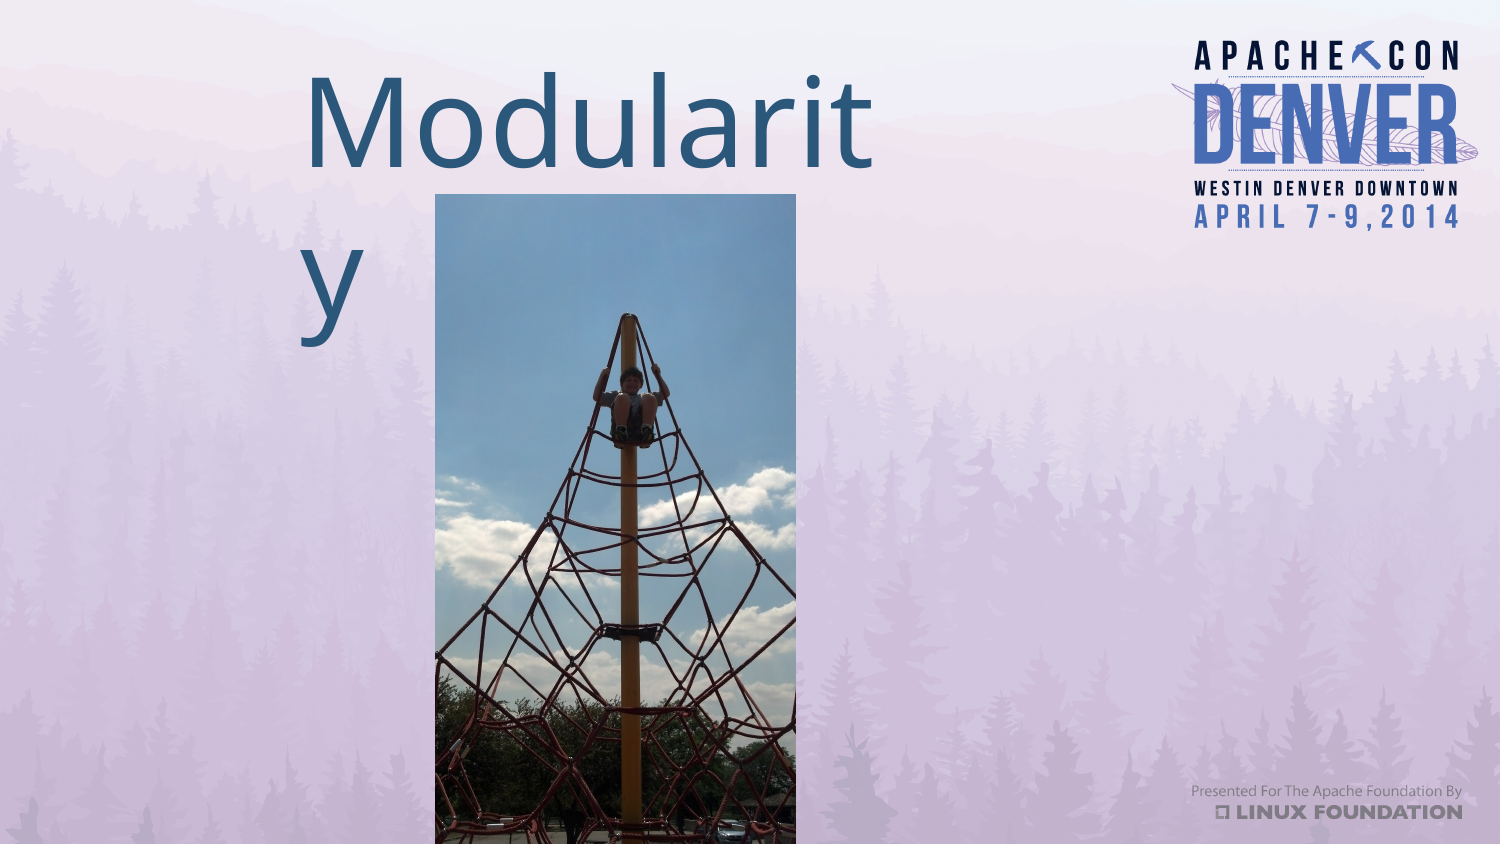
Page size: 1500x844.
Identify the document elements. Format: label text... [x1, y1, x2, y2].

text_box Modularity [285, 35, 946, 136]
picture [0, 0, 1500, 844]
